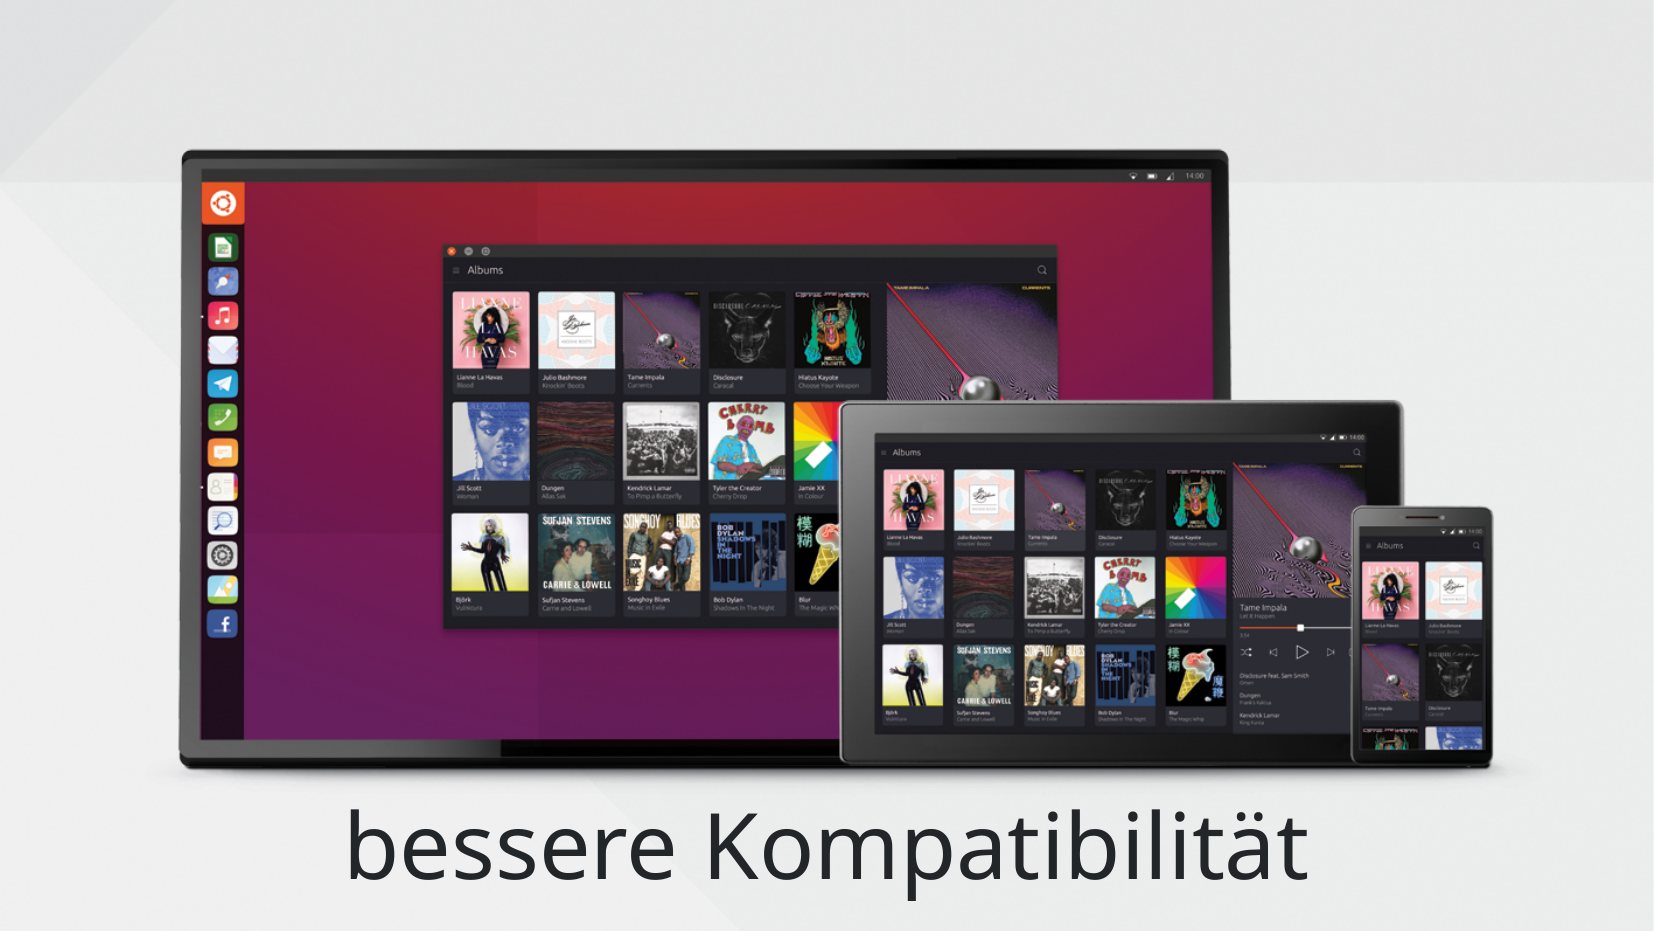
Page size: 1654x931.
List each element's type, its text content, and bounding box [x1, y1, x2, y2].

picture [0, 0, 1654, 931]
title bessere Kompatibilität [82, 758, 1571, 931]
